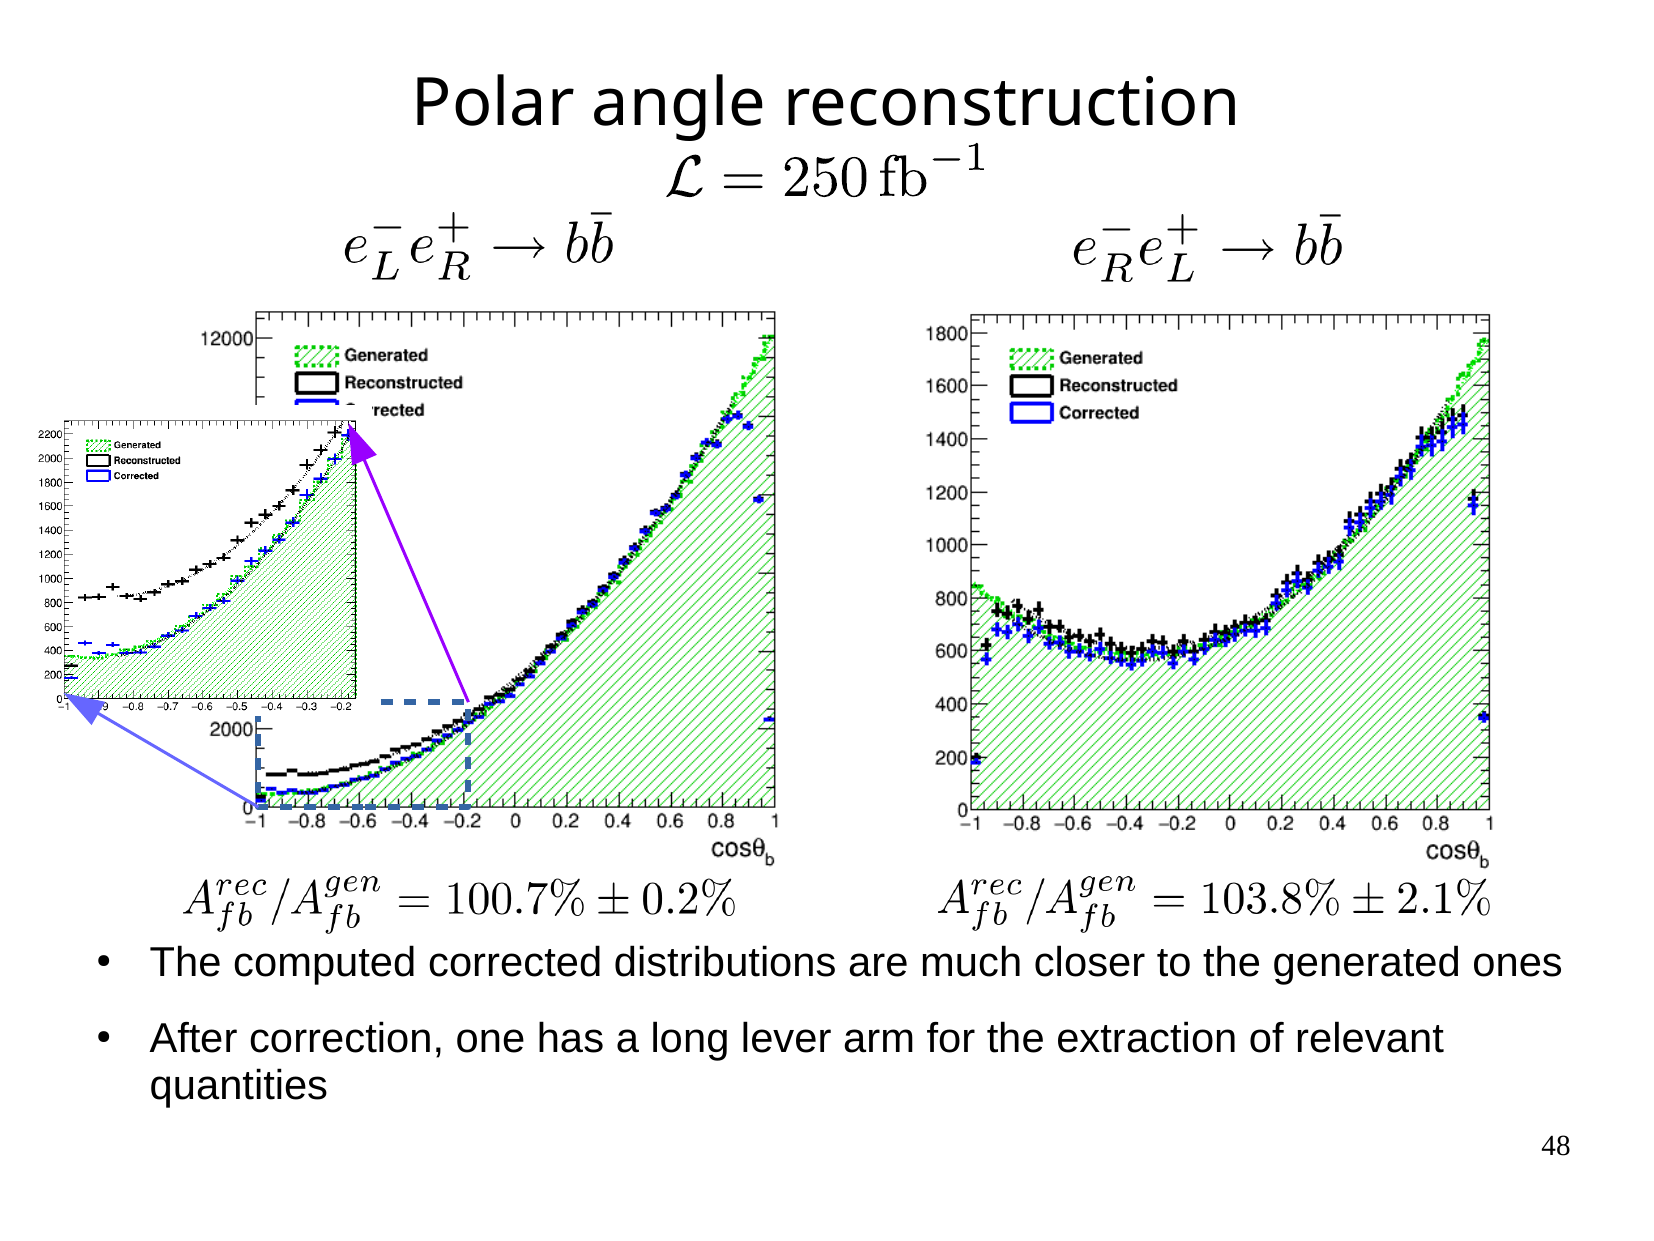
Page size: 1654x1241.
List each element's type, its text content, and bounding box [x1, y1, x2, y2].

picture [1073, 214, 1342, 282]
list The computed corrected distributions are much closer to the generated ones After correction, one has a long lever arm for the extraction of relevant quantities [78, 939, 1571, 1234]
text_box [664, 142, 988, 198]
picture [344, 212, 613, 281]
picture [937, 876, 1490, 933]
picture [916, 288, 1519, 870]
picture [182, 876, 735, 934]
title Polar angle reconstruction [82, 49, 1571, 151]
picture [33, 285, 804, 868]
